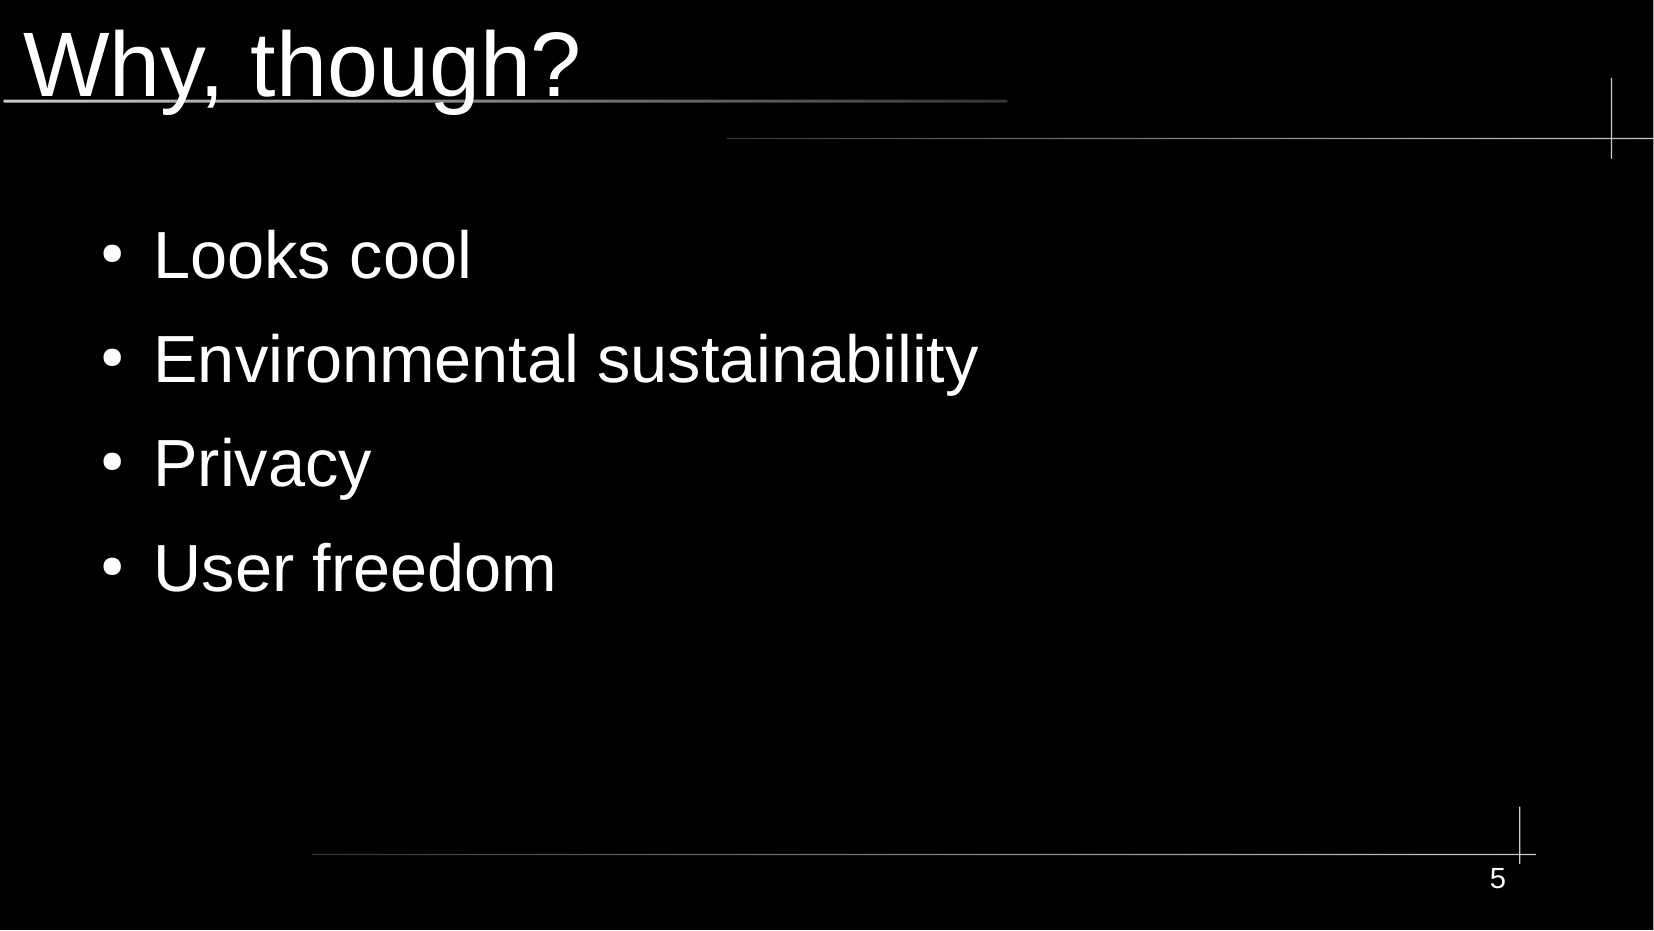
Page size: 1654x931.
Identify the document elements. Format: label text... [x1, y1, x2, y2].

list Looks cool Environmental sustainability Privacy User freedom [82, 217, 1571, 758]
title Why, though? [23, 11, 1589, 119]
